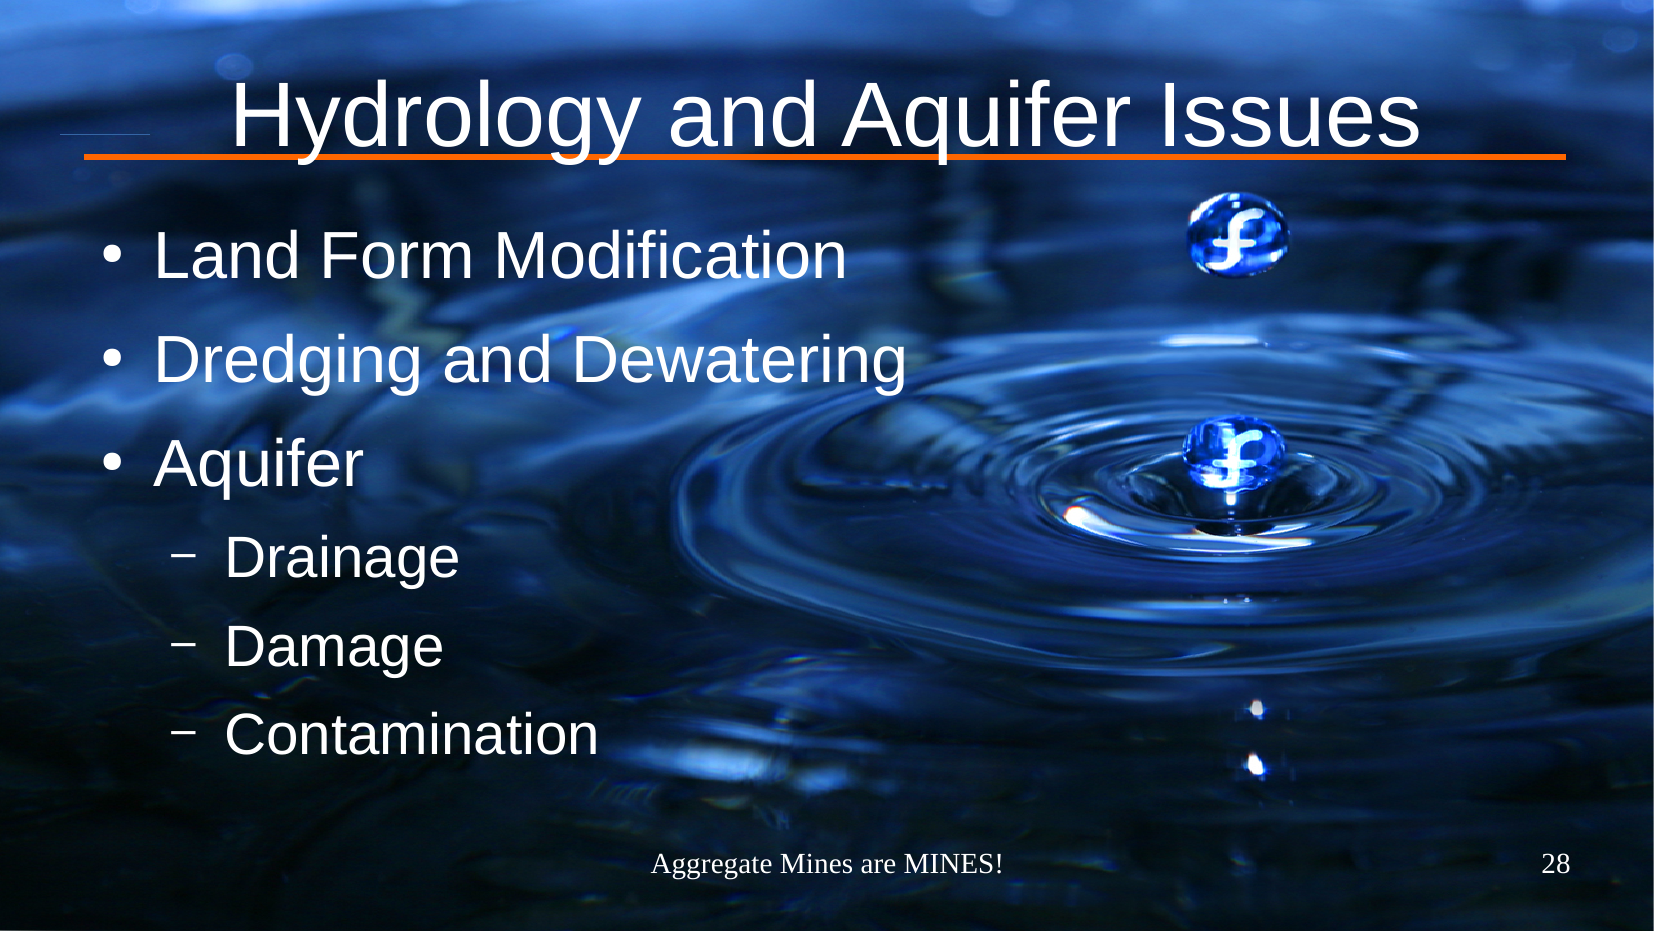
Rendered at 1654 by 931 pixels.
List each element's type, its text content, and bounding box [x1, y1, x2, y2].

picture [0, 0, 1654, 931]
title Hydrology and Aquifer Issues [82, 37, 1571, 193]
list Land Form Modification Dredging and Dewatering Aquifer Drainage Damage Contamination [82, 217, 1571, 798]
